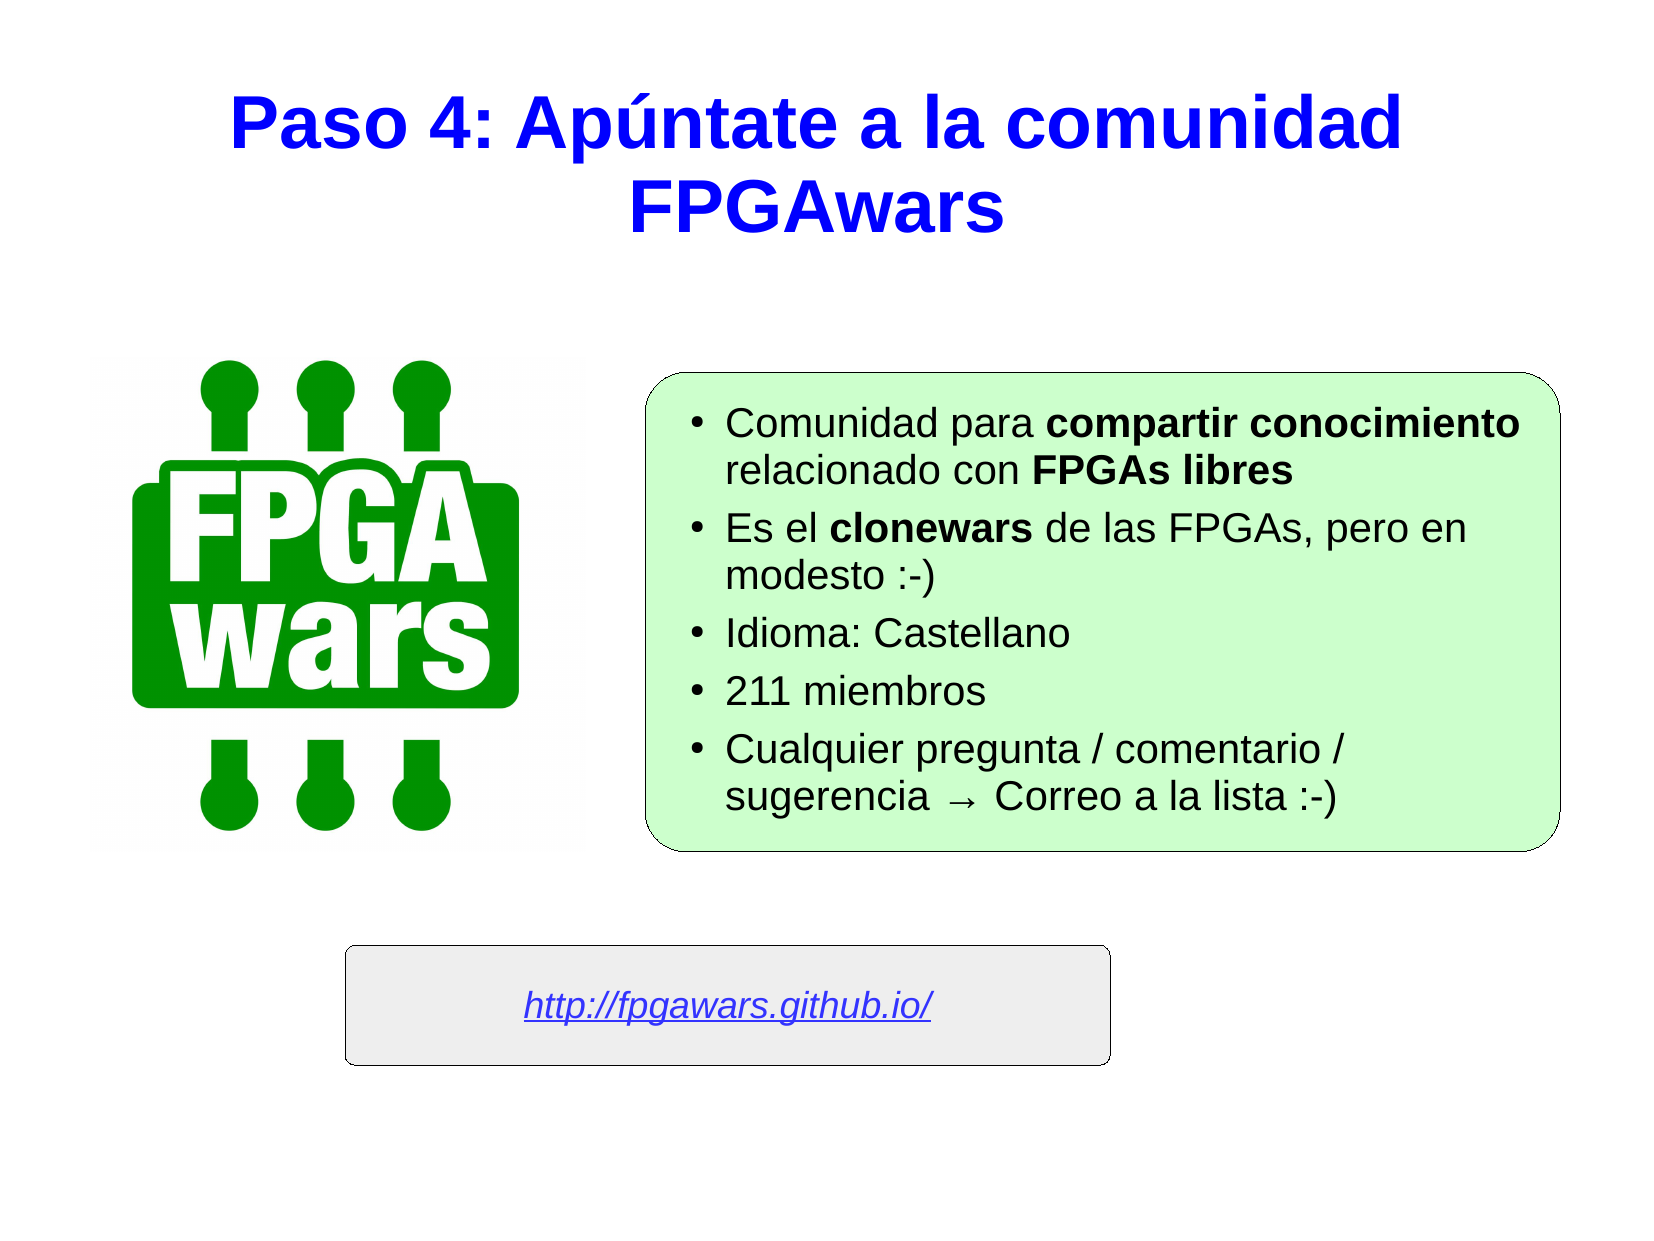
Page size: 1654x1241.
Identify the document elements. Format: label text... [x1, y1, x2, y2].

text_box Comunidad para compartir conocimiento relacionado con FPGAs libres Es el clonewars de las FPGAs, pero en modesto :-) Idioma: Castellano 211 miembros Cualquier pregunta / comentario / sugerencia → Correo a la lista :-) [675, 392, 1561, 886]
text_box Paso 4: Apúntate a la comunidad FPGAwars [90, 73, 1546, 257]
picture [90, 357, 586, 852]
text_box http://fpgawars.github.io/ [345, 945, 1111, 1066]
text_box [645, 372, 1555, 851]
